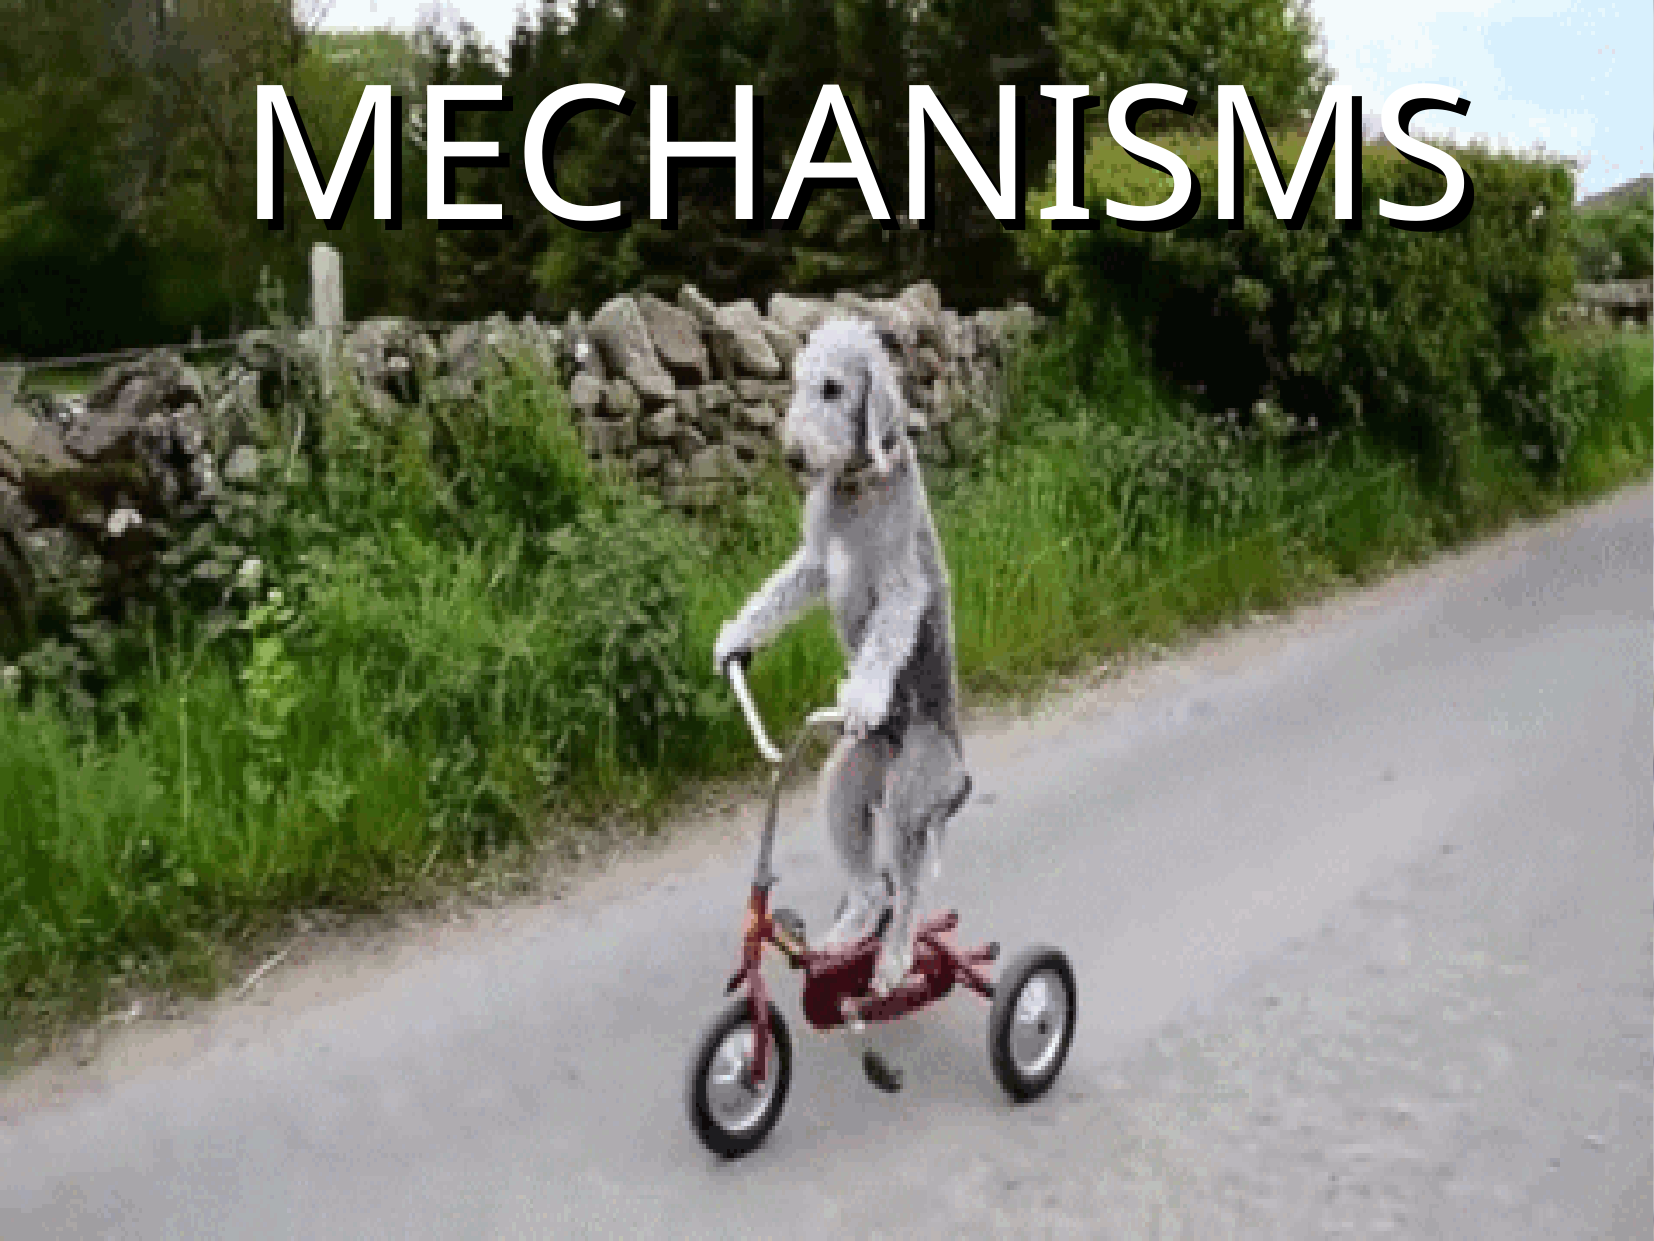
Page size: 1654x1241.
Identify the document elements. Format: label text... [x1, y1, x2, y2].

subtitle MECHANISMS [141, 34, 1571, 260]
picture [0, 0, 1654, 1241]
